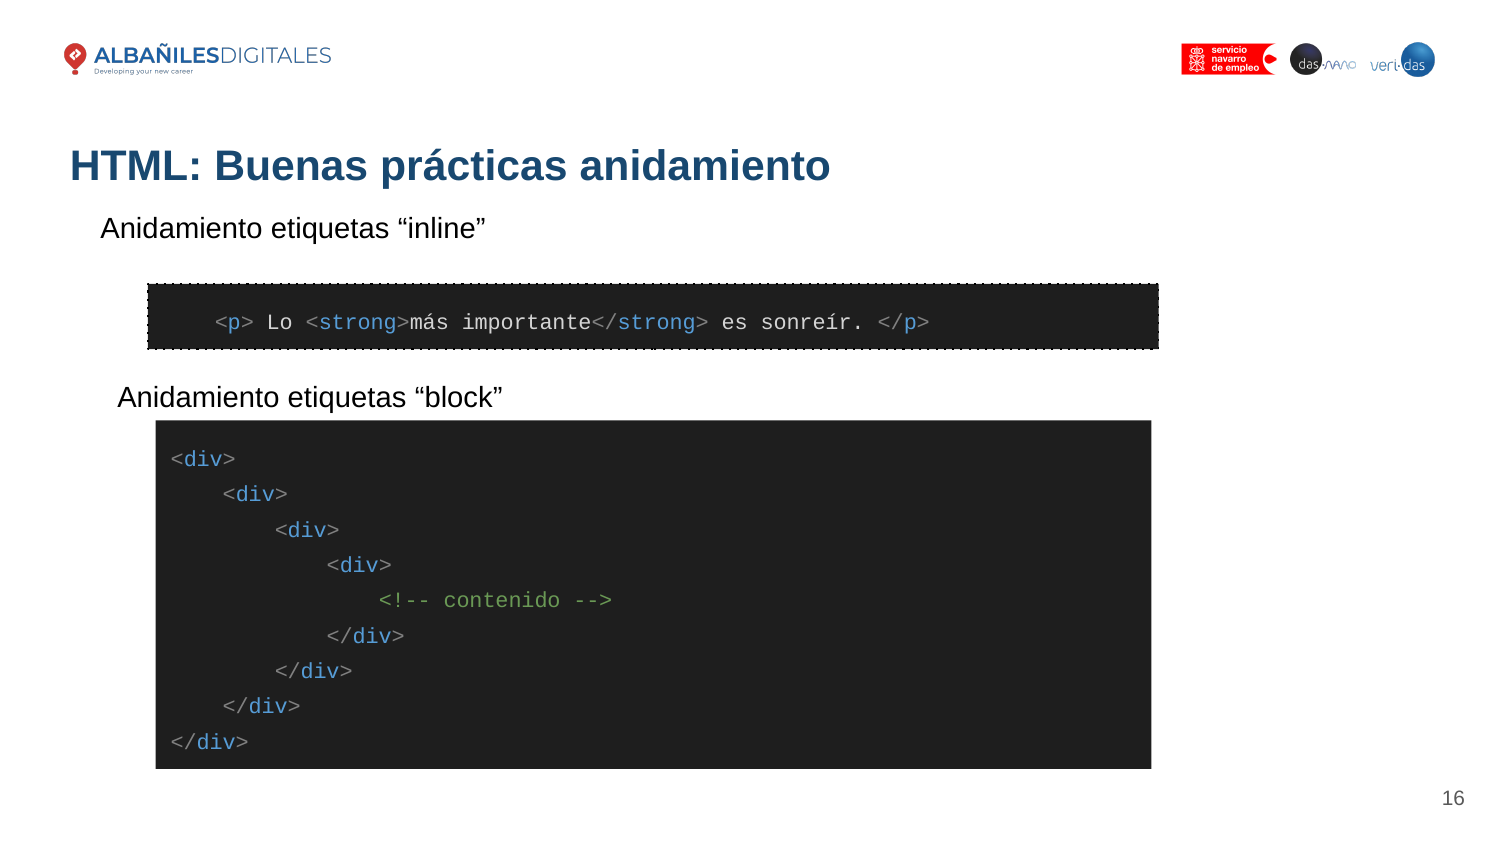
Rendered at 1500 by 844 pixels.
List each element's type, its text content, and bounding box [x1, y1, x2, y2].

picture [1181, 43, 1277, 75]
text_box Anidamiento etiquetas “inline” [85, 194, 811, 260]
text_box <div> <div> <div> <div> <!-- contenido --> </div> </div> </div> </div> [155, 420, 1152, 769]
text_box Anidamiento etiquetas “block” [102, 363, 828, 429]
text_box <p> Lo <strong>más importante</strong> es sonreír. </p> [147, 283, 1159, 350]
picture [64, 43, 332, 75]
picture [1290, 43, 1356, 75]
picture [1370, 42, 1435, 77]
slide_number <number> [1389, 764, 1480, 830]
text_box HTML: Buenas prácticas anidamiento [69, 127, 1117, 189]
